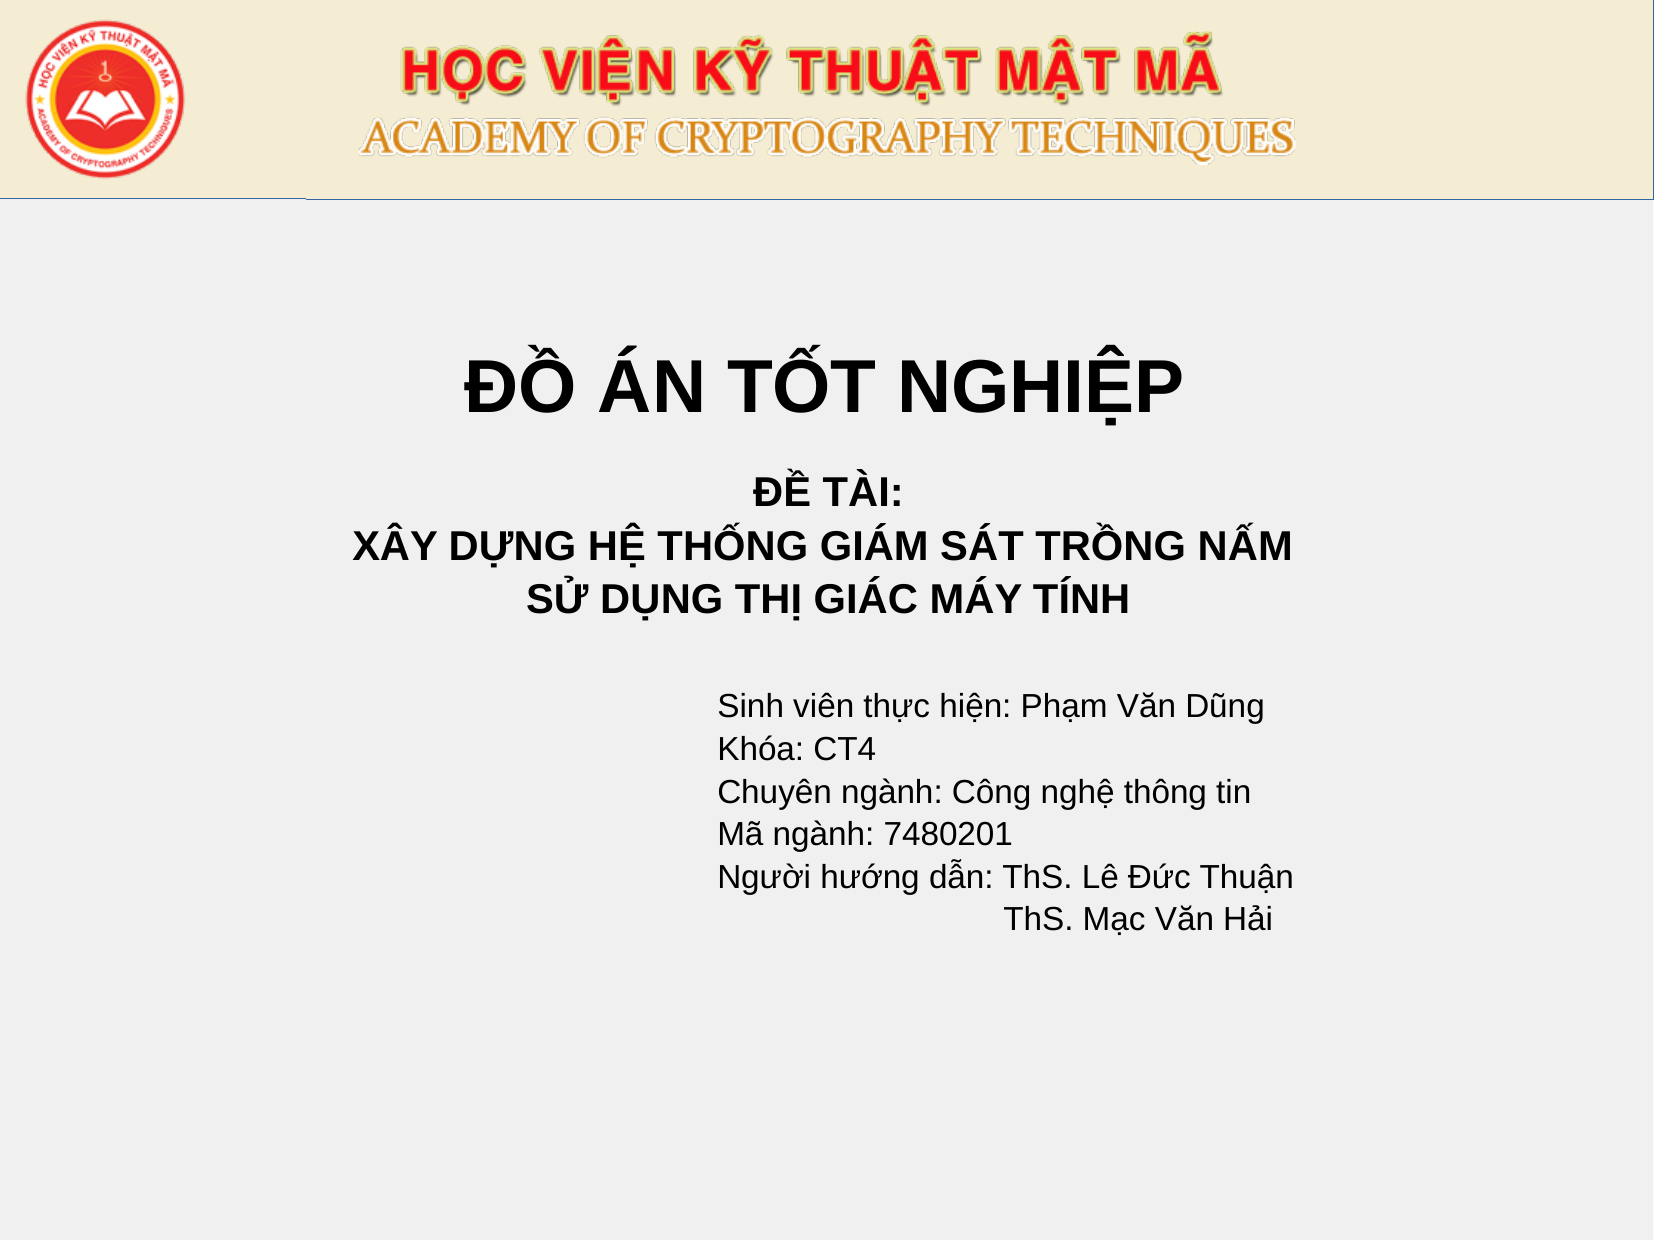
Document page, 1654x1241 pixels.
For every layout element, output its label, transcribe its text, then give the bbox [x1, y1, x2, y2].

text_box ĐỀ TÀI: XÂY DỰNG HỆ THỐNG GIÁM SÁT TRỒNG NẤM SỬ DỤNG THỊ GIÁC MÁY TÍNH [320, 454, 1337, 630]
text_box ĐỒ ÁN TỐT NGHIỆP [450, 337, 1201, 437]
picture [358, 31, 1296, 165]
picture [17, 11, 194, 188]
text_box Sinh viên thực hiện: Phạm Văn Dũng Khóa: CT4 Chuyên ngành: Công nghệ thông tin Mã ngành: 7480201 Người hướng dẫn: ThS. Lê Đức Thuận Người hướng dẫn: ThS. Mạc Văn Hải [702, 675, 1426, 946]
